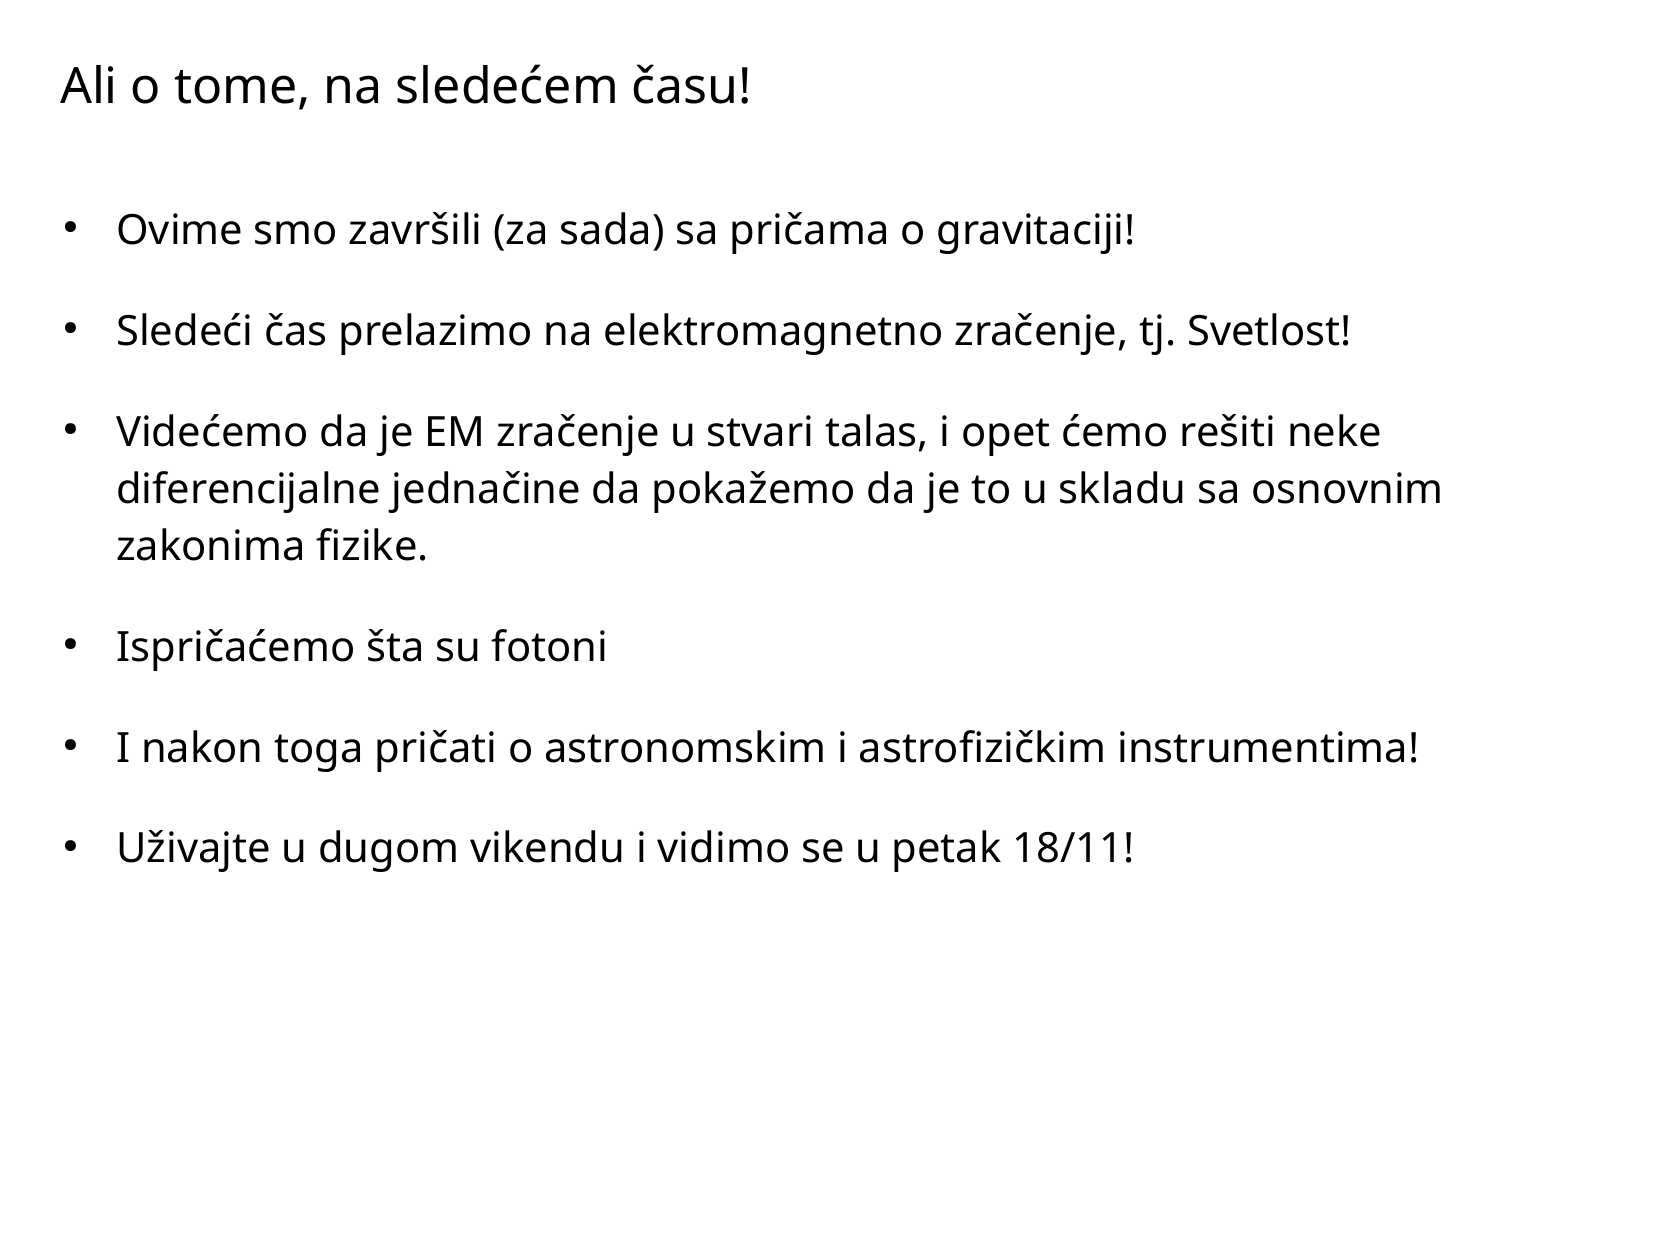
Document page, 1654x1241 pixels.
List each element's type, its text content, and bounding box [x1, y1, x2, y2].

list Ovime smo završili (za sada) sa pričama o gravitaciji! Sledeći čas prelazimo na elektromagnetno zračenje, tj. Svetlost! Videćemo da je EM zračenje u stvari talas, i opet ćemo rešiti neke diferencijalne jednačine da pokažemo da je to u skladu sa osnovnim zakonima fizike. Ispričaćemo šta su fotoni I nakon toga pričati o astronomskim i astrofizičkim instrumentima! Uživajte u dugom vikendu i vidimo se u petak 18/11! [45, 199, 1635, 1173]
title Ali o tome, na sledećem času! [59, 17, 1648, 150]
